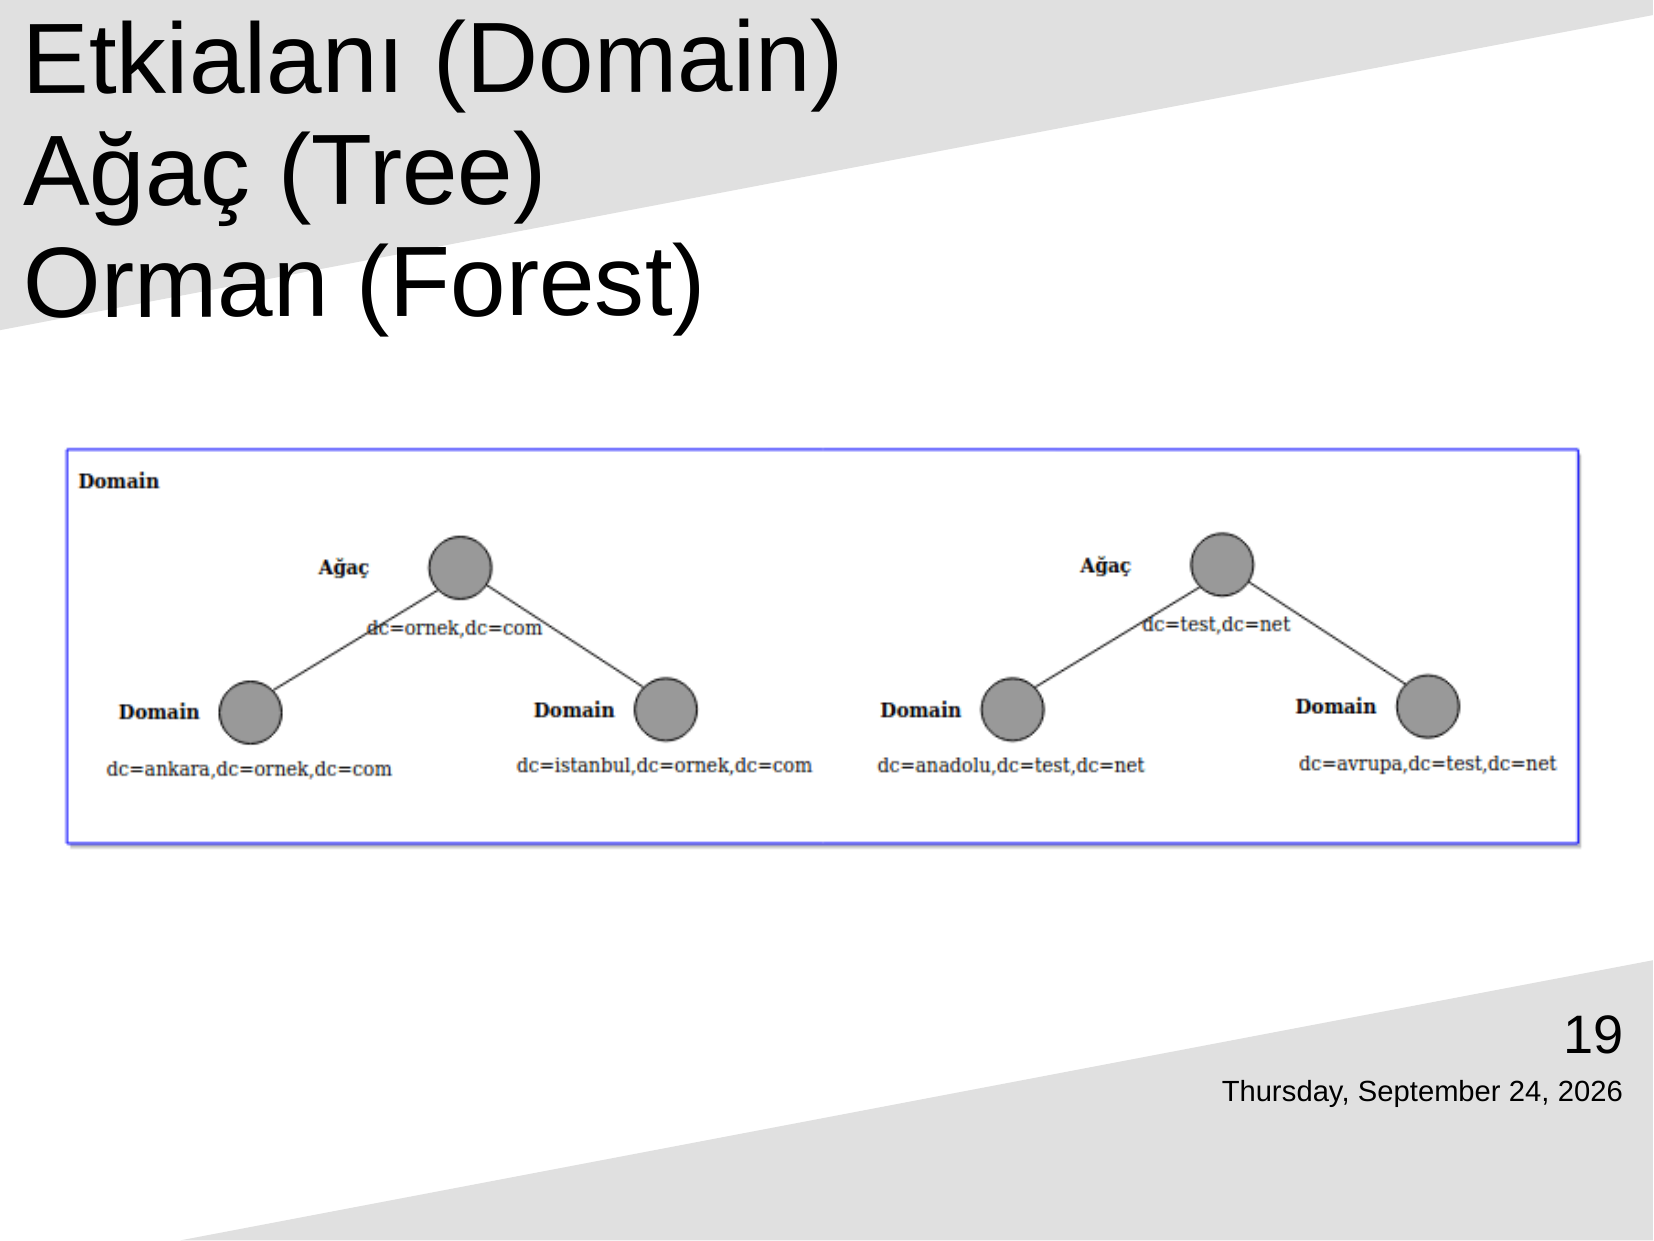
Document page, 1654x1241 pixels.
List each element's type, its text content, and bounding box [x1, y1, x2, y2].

title Etkialanı (Domain) Ağaç (Tree) Orman (Forest) [22, 0, 1512, 339]
picture [58, 441, 1587, 856]
